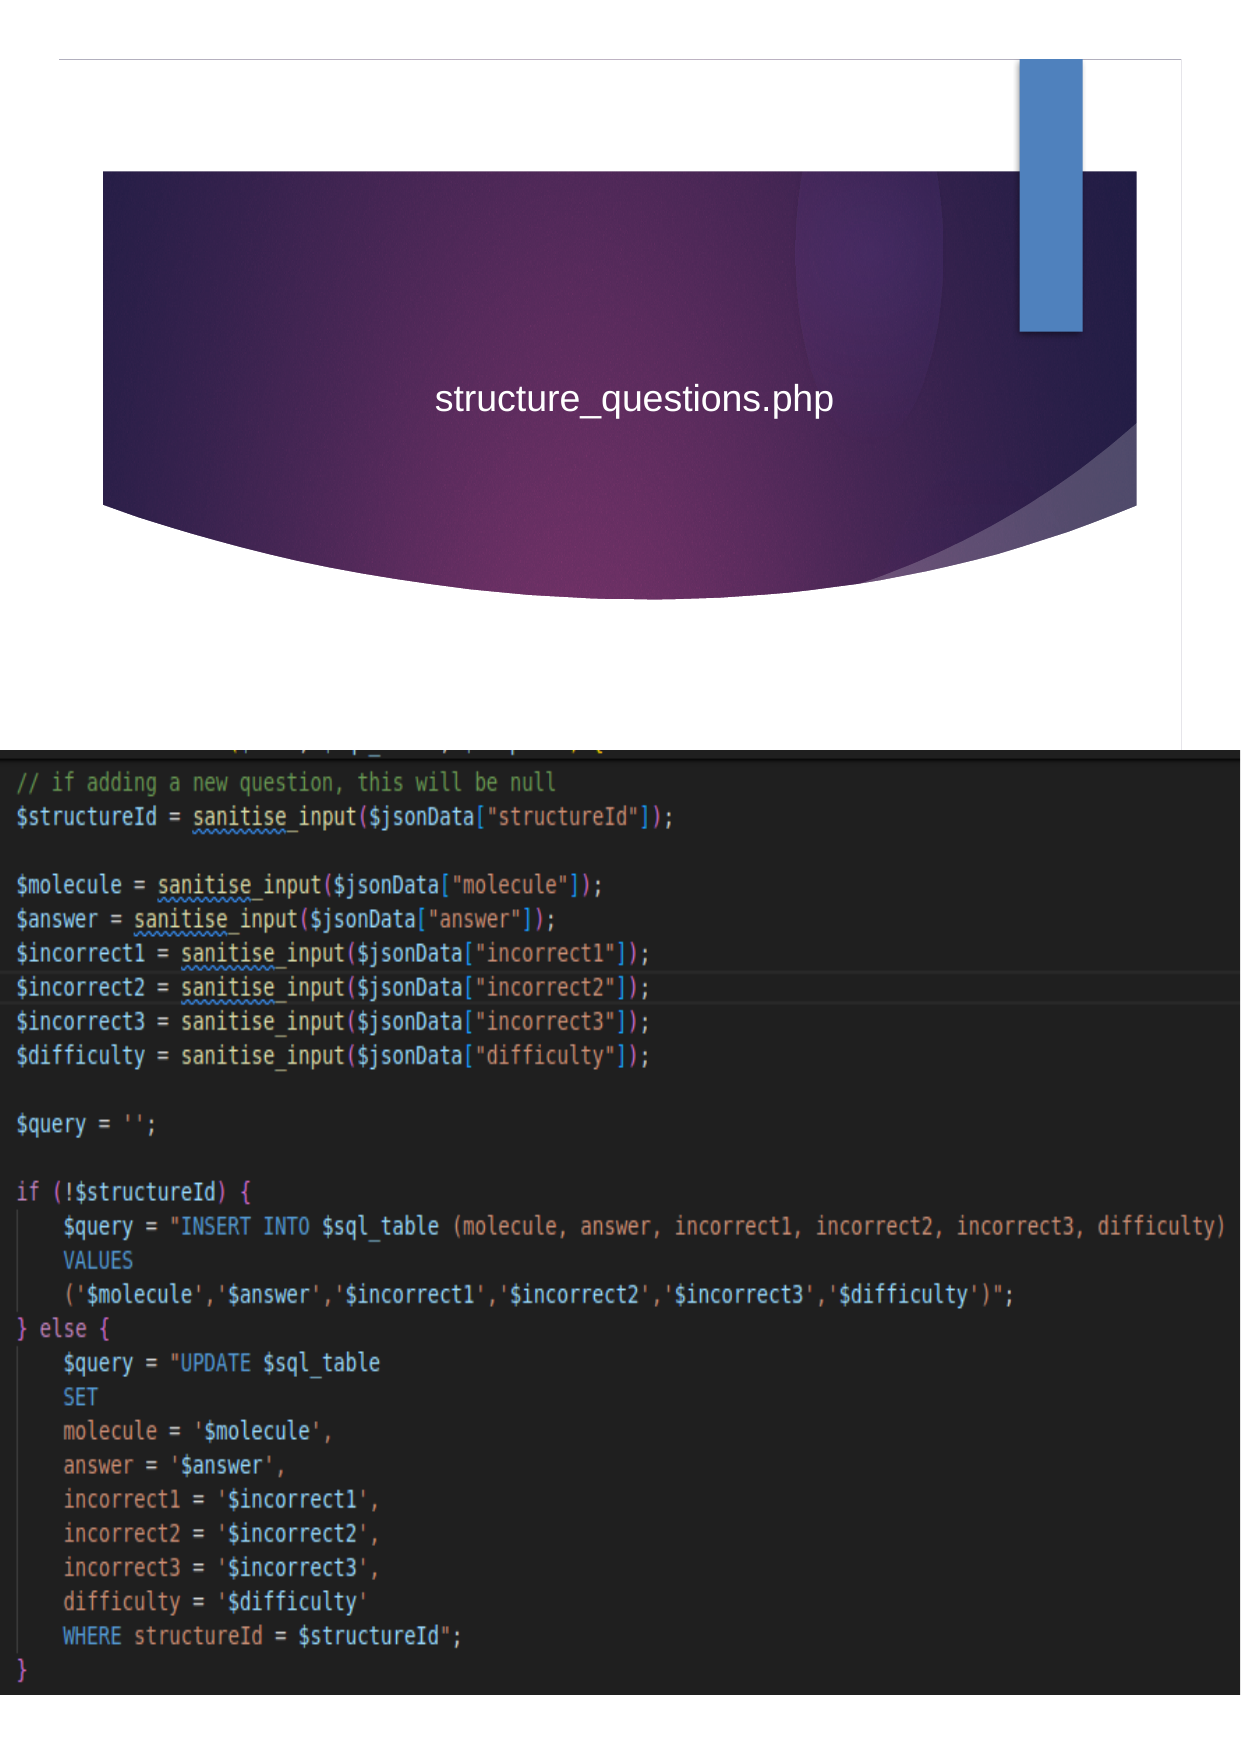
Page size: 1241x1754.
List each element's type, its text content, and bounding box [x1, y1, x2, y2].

text_box structure_questions.php [413, 366, 856, 467]
picture [0, 750, 1241, 1695]
picture [103, 172, 1136, 599]
